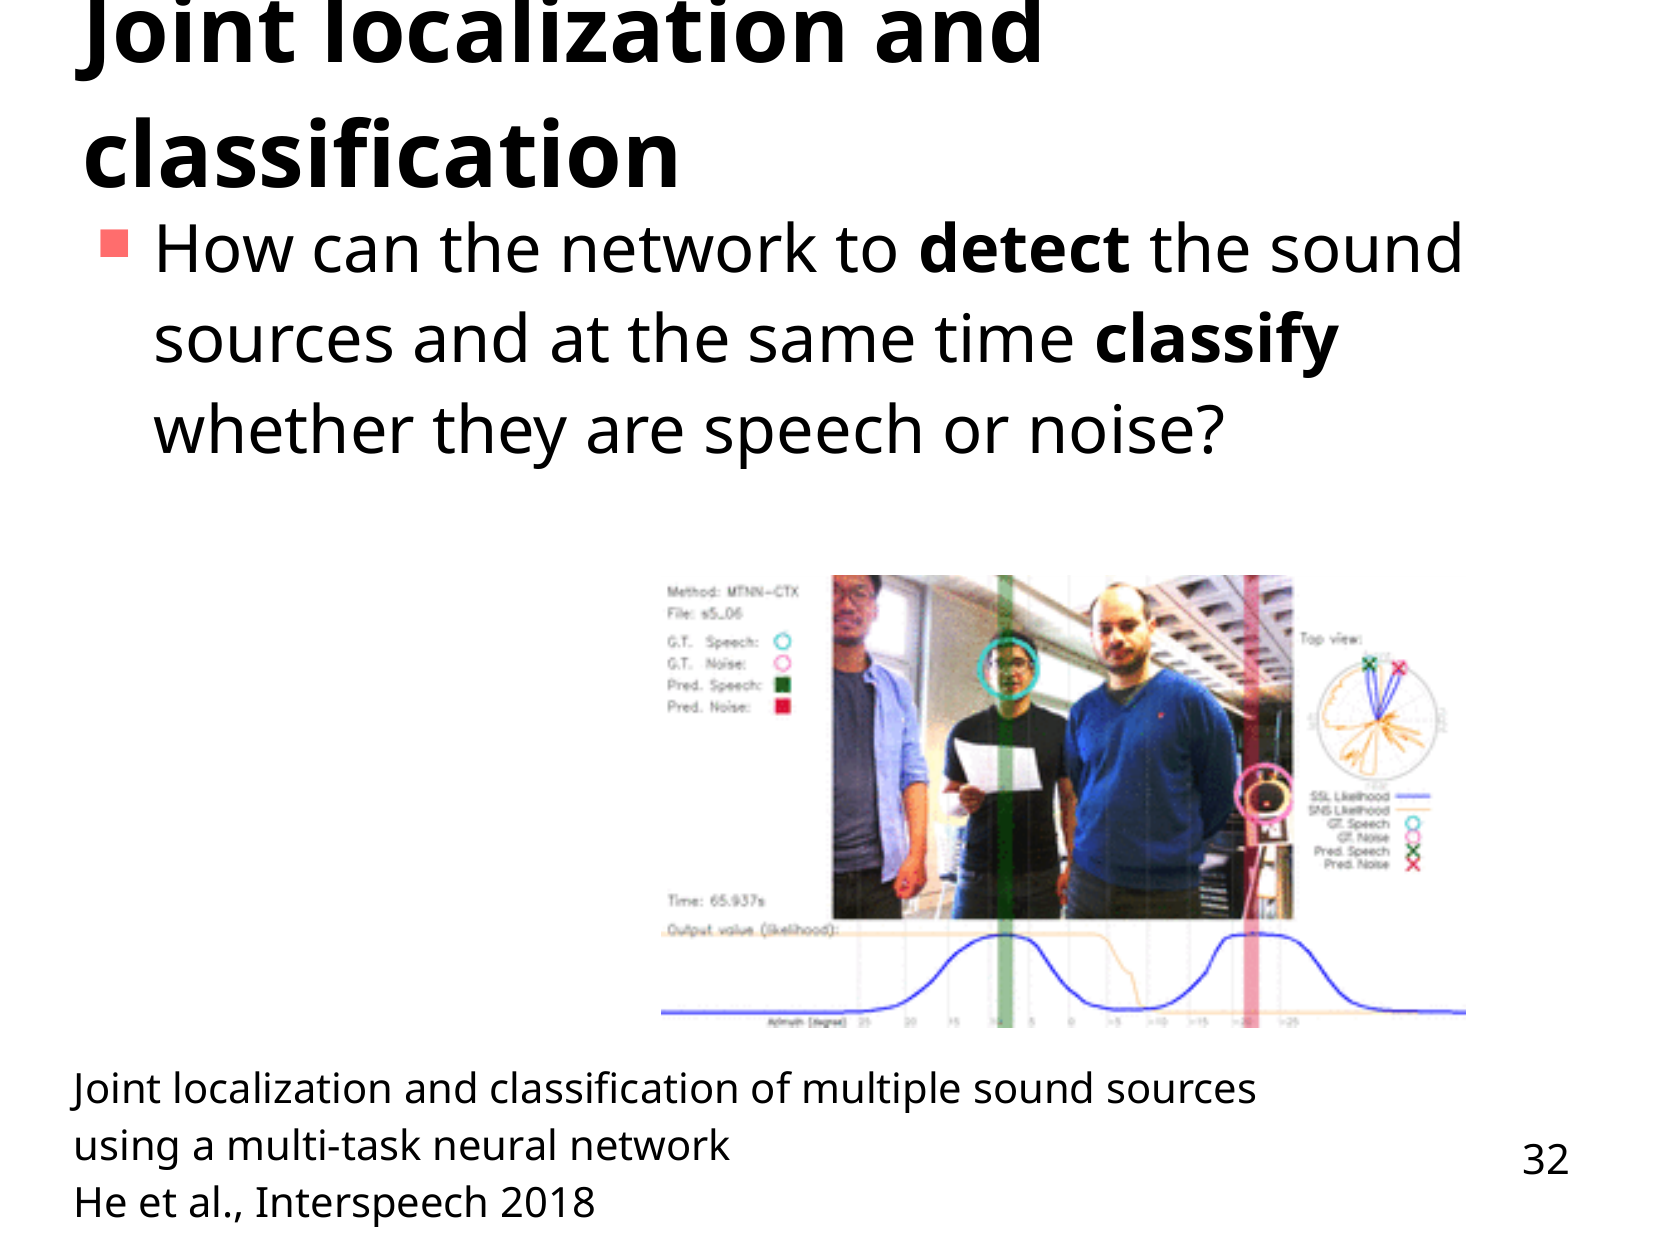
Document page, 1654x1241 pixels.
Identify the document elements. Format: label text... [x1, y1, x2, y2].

list How can the network to detect the sound sources and at the same time classify whether they are speech or noise? [82, 200, 1571, 1111]
text_box Joint localization and classification of multiple sound sources using a multi-task neural network He et al., Interspeech 2018 [59, 1051, 1371, 1224]
picture [661, 575, 1466, 1028]
title Joint localization and classification [82, 32, 1571, 148]
